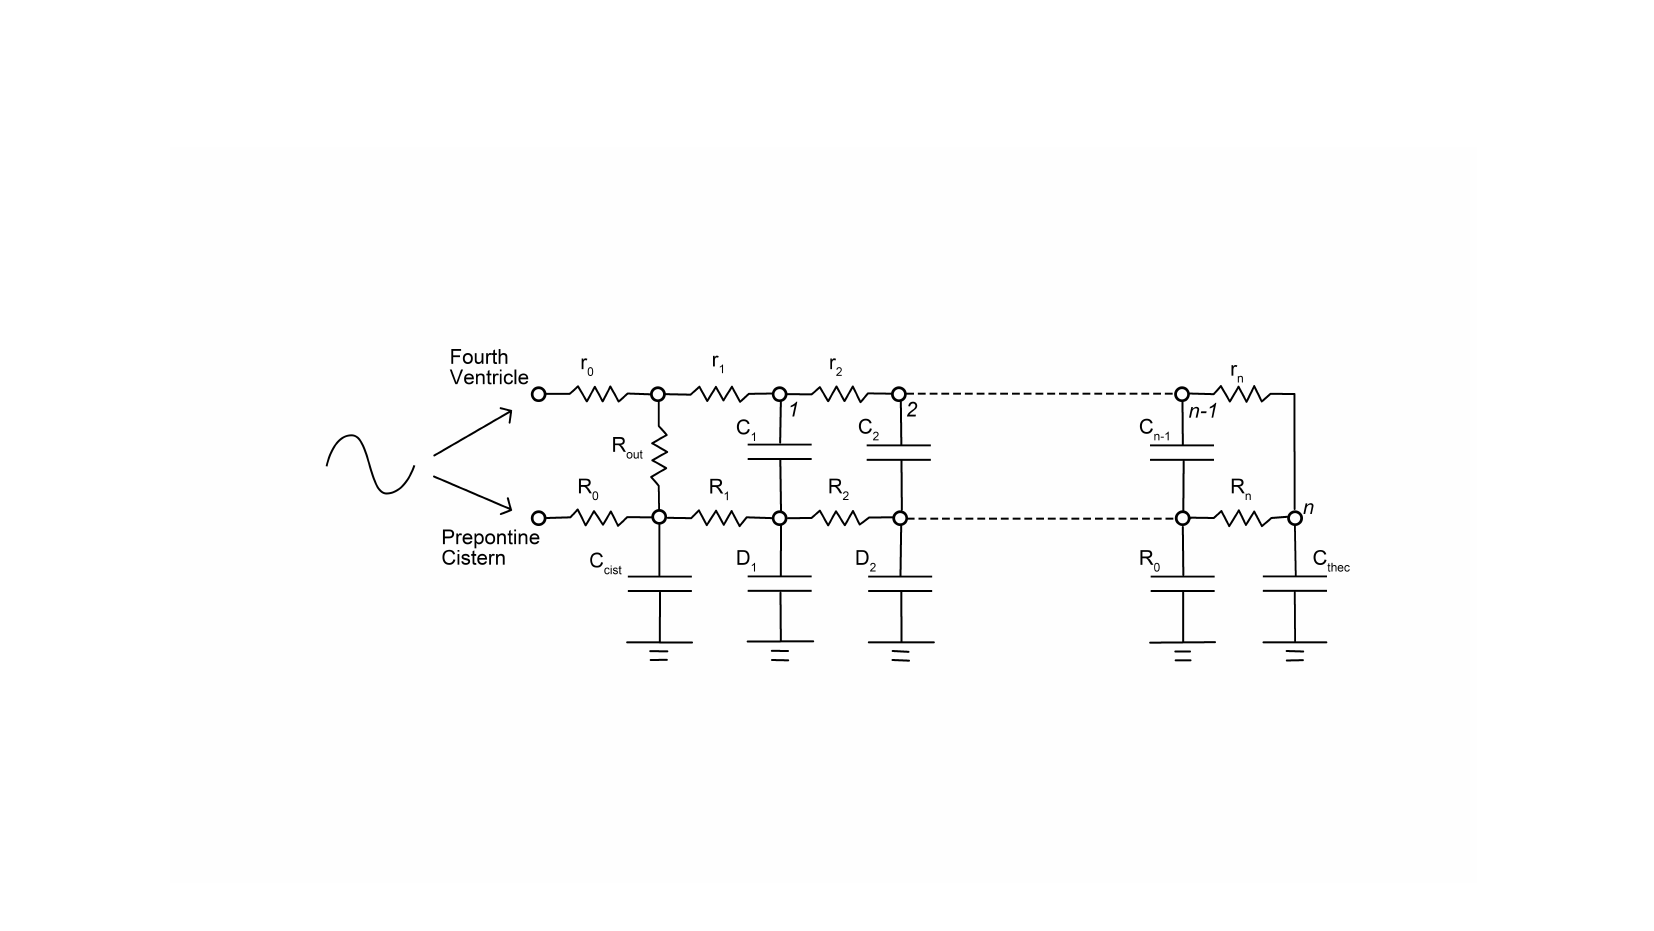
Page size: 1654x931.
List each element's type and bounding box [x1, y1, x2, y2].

picture [170, 147, 1477, 883]
